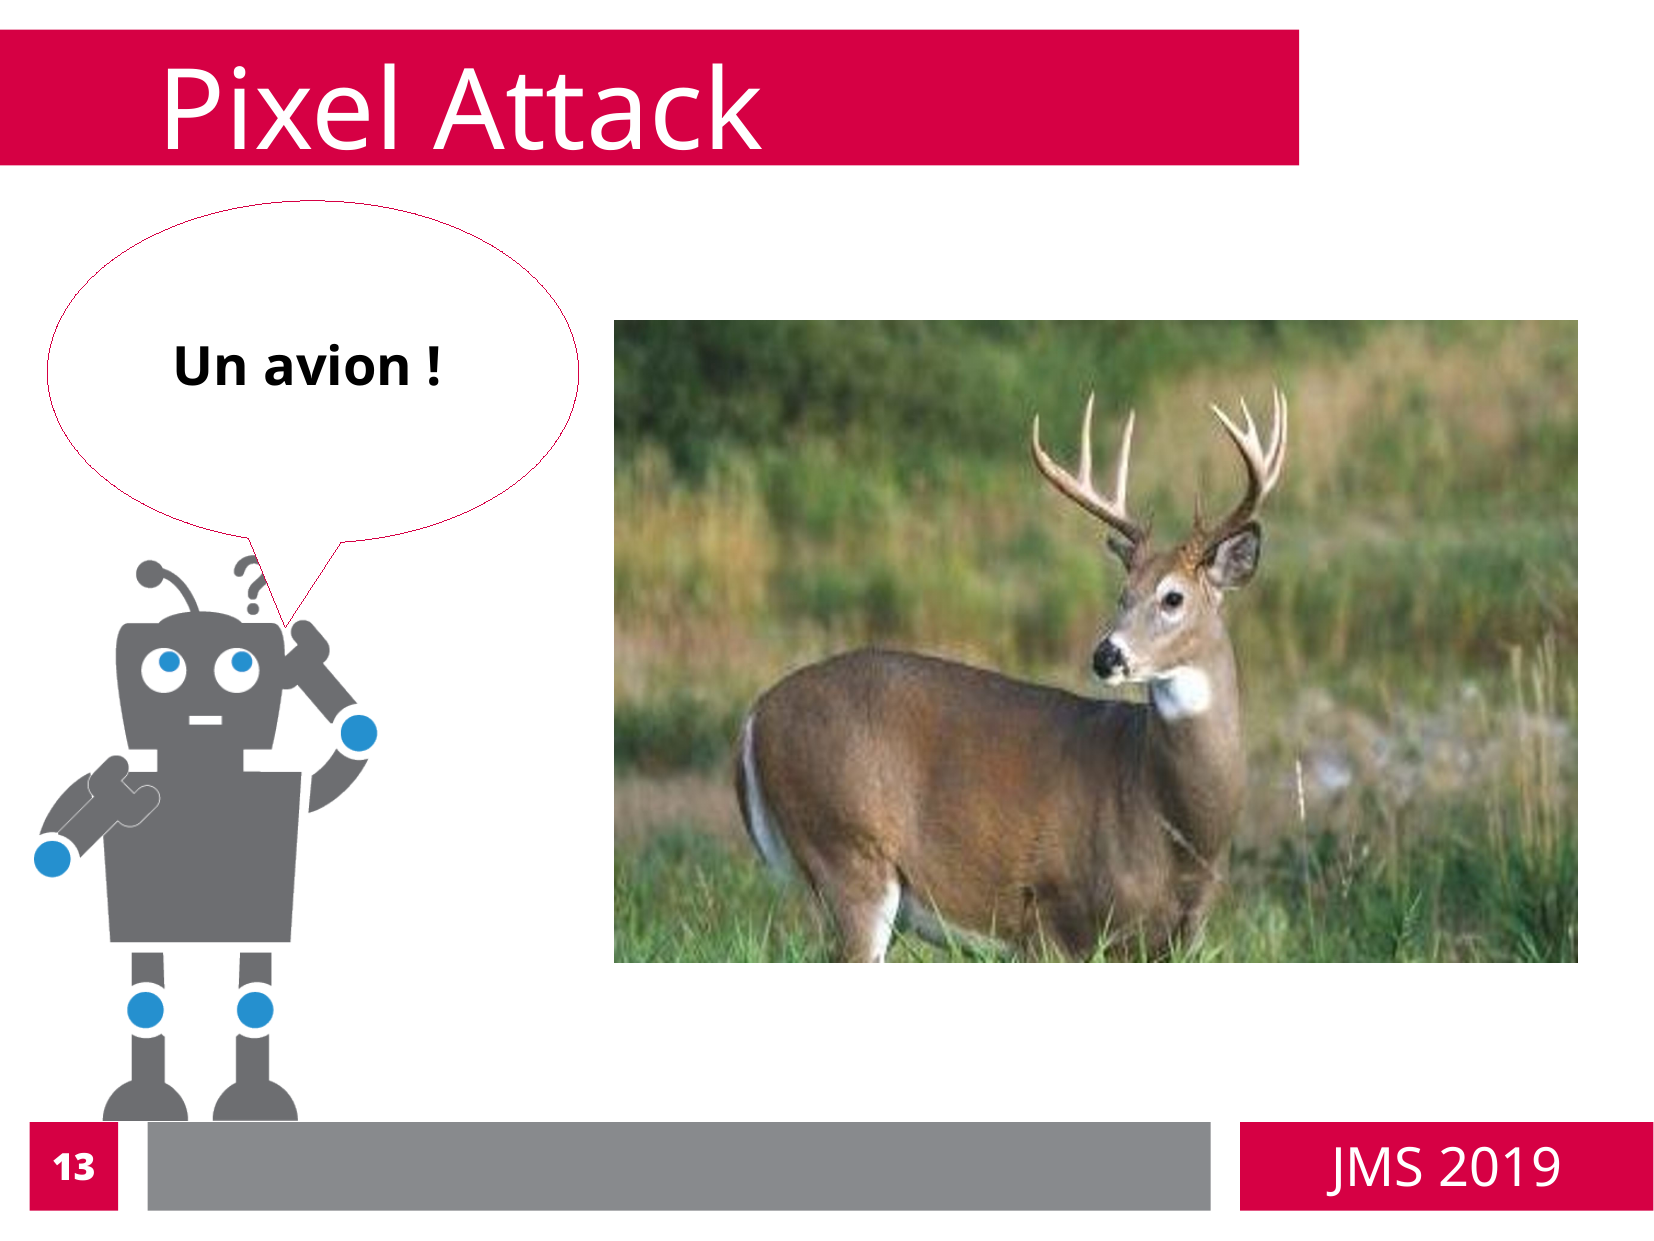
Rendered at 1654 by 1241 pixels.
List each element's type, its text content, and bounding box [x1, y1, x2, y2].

title Pixel Attack [0, 29, 1229, 178]
picture [614, 320, 1578, 963]
text_box Un avion ! [77, 325, 538, 404]
picture [34, 555, 378, 1121]
text_box [47, 200, 579, 628]
